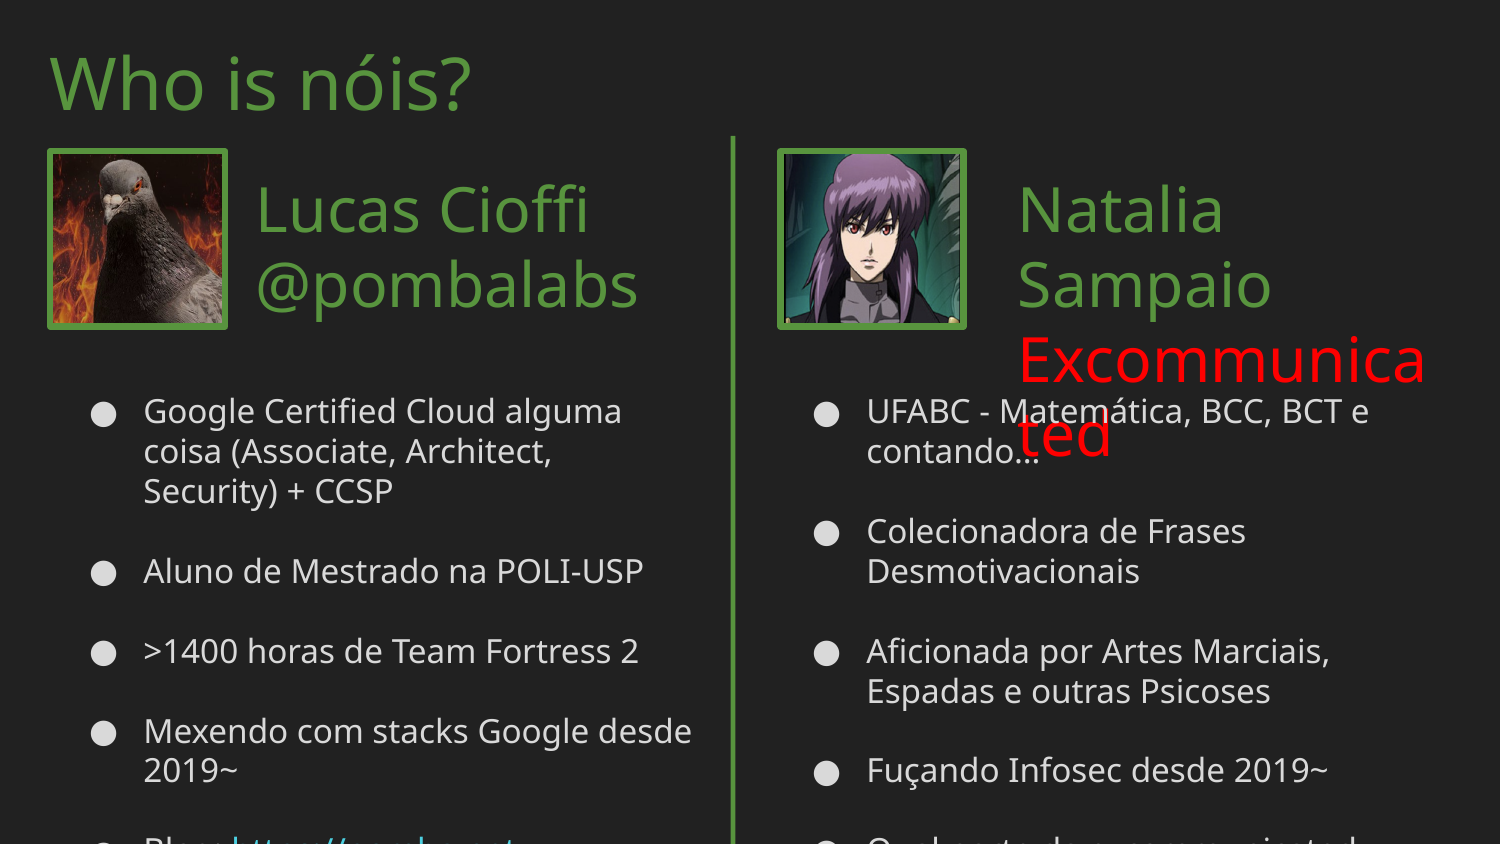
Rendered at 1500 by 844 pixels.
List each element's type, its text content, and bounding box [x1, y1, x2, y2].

picture [53, 154, 223, 324]
text_box UFABC - Matemática, BCC, BCT e contando… Colecionadora de Frases Desmotivacionais Aficionada por Artes Marciais, Espadas e outras Psicoses Fuçando Infosec desde 2019~ Qual parte da excommunicated você não sacou? [776, 375, 1432, 844]
text_box Lucas Cioffi @pombalabs [240, 154, 703, 335]
title Who is nóis? [34, 17, 1432, 168]
text_box Google Certified Cloud alguma coisa (Associate, Architect, Security) + CCSP Aluno de Mestrado na POLI-USP >1400 horas de Team Fortress 2 Mexendo com stacks Google desde 2019~ Blog: https://pomba.net [53, 375, 709, 844]
text_box Natalia Sampaio Excommunicated [1002, 154, 1465, 485]
picture [783, 154, 961, 324]
